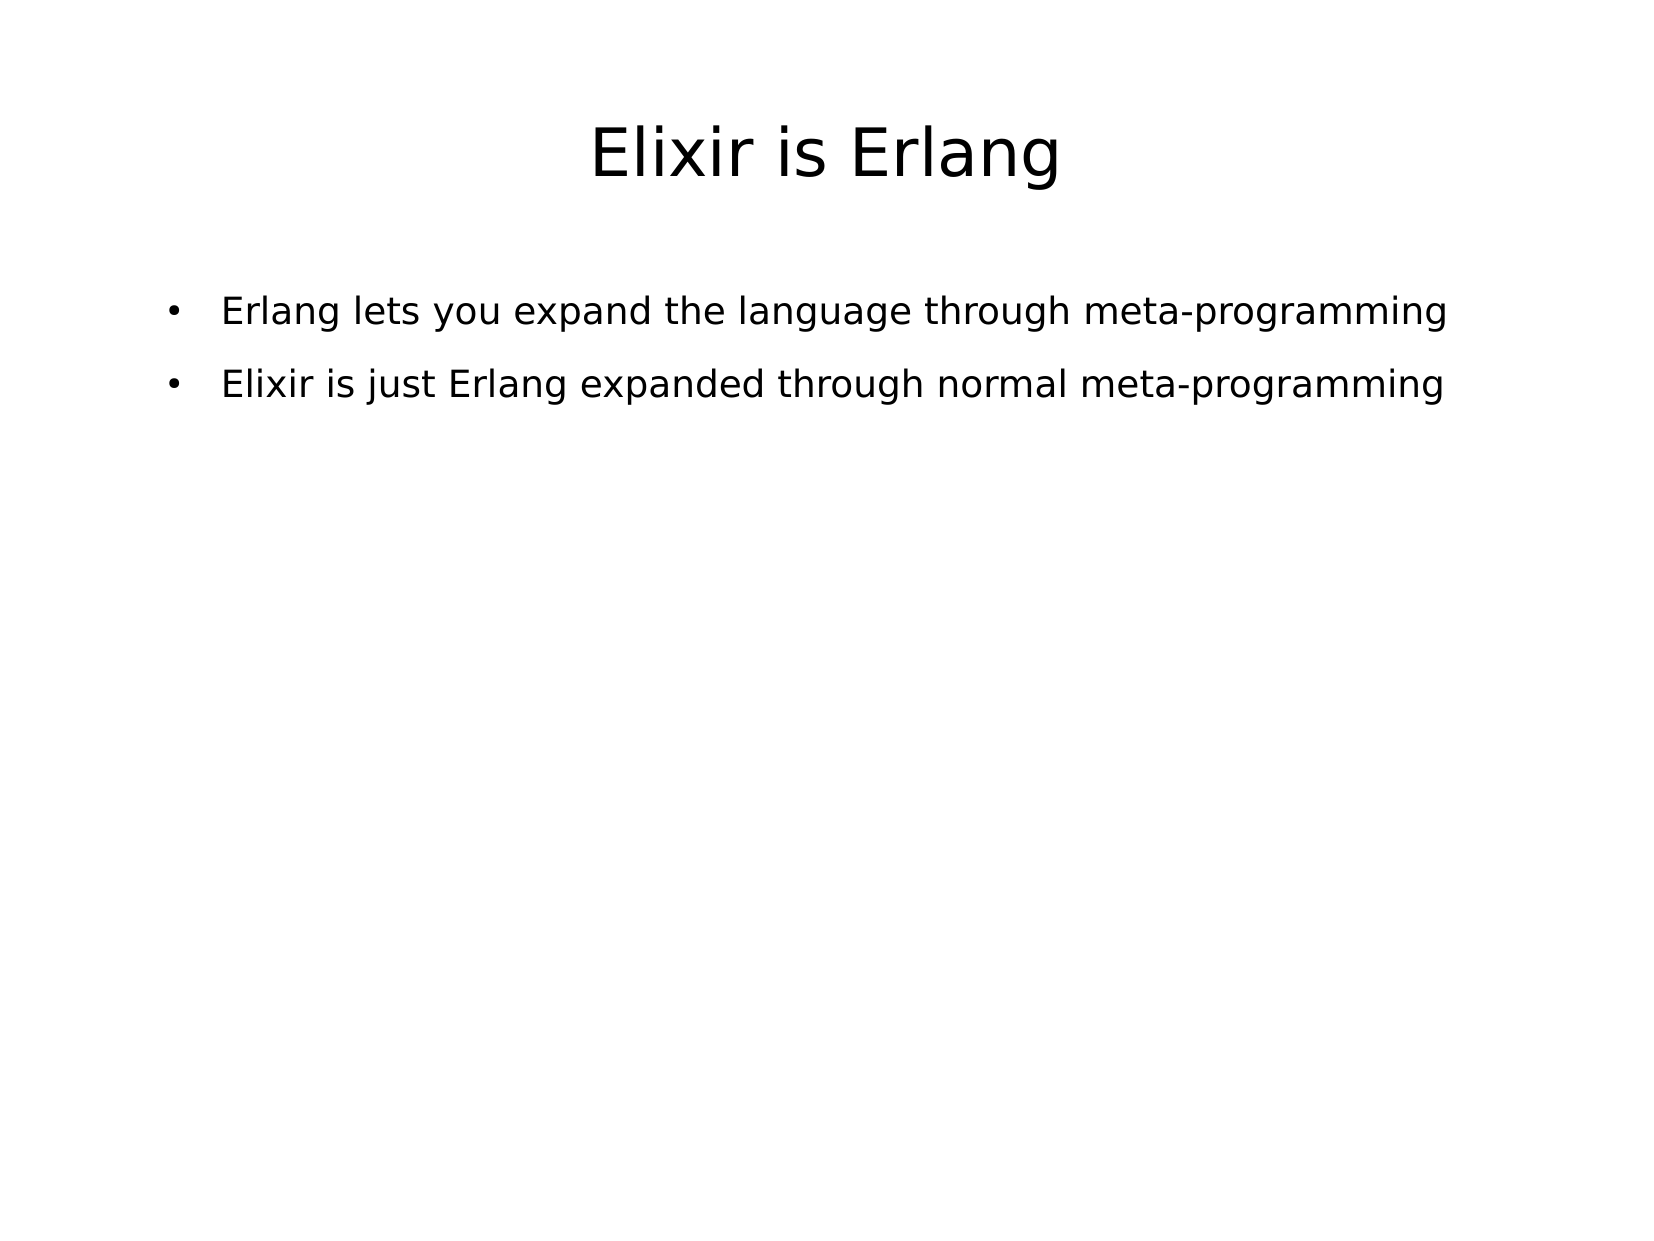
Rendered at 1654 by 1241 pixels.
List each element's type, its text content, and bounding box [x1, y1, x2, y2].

title Elixir is Erlang [82, 49, 1571, 257]
list Erlang lets you expand the language through meta-programming Elixir is just Erlang expanded through normal meta-programming [150, 290, 1501, 1201]
